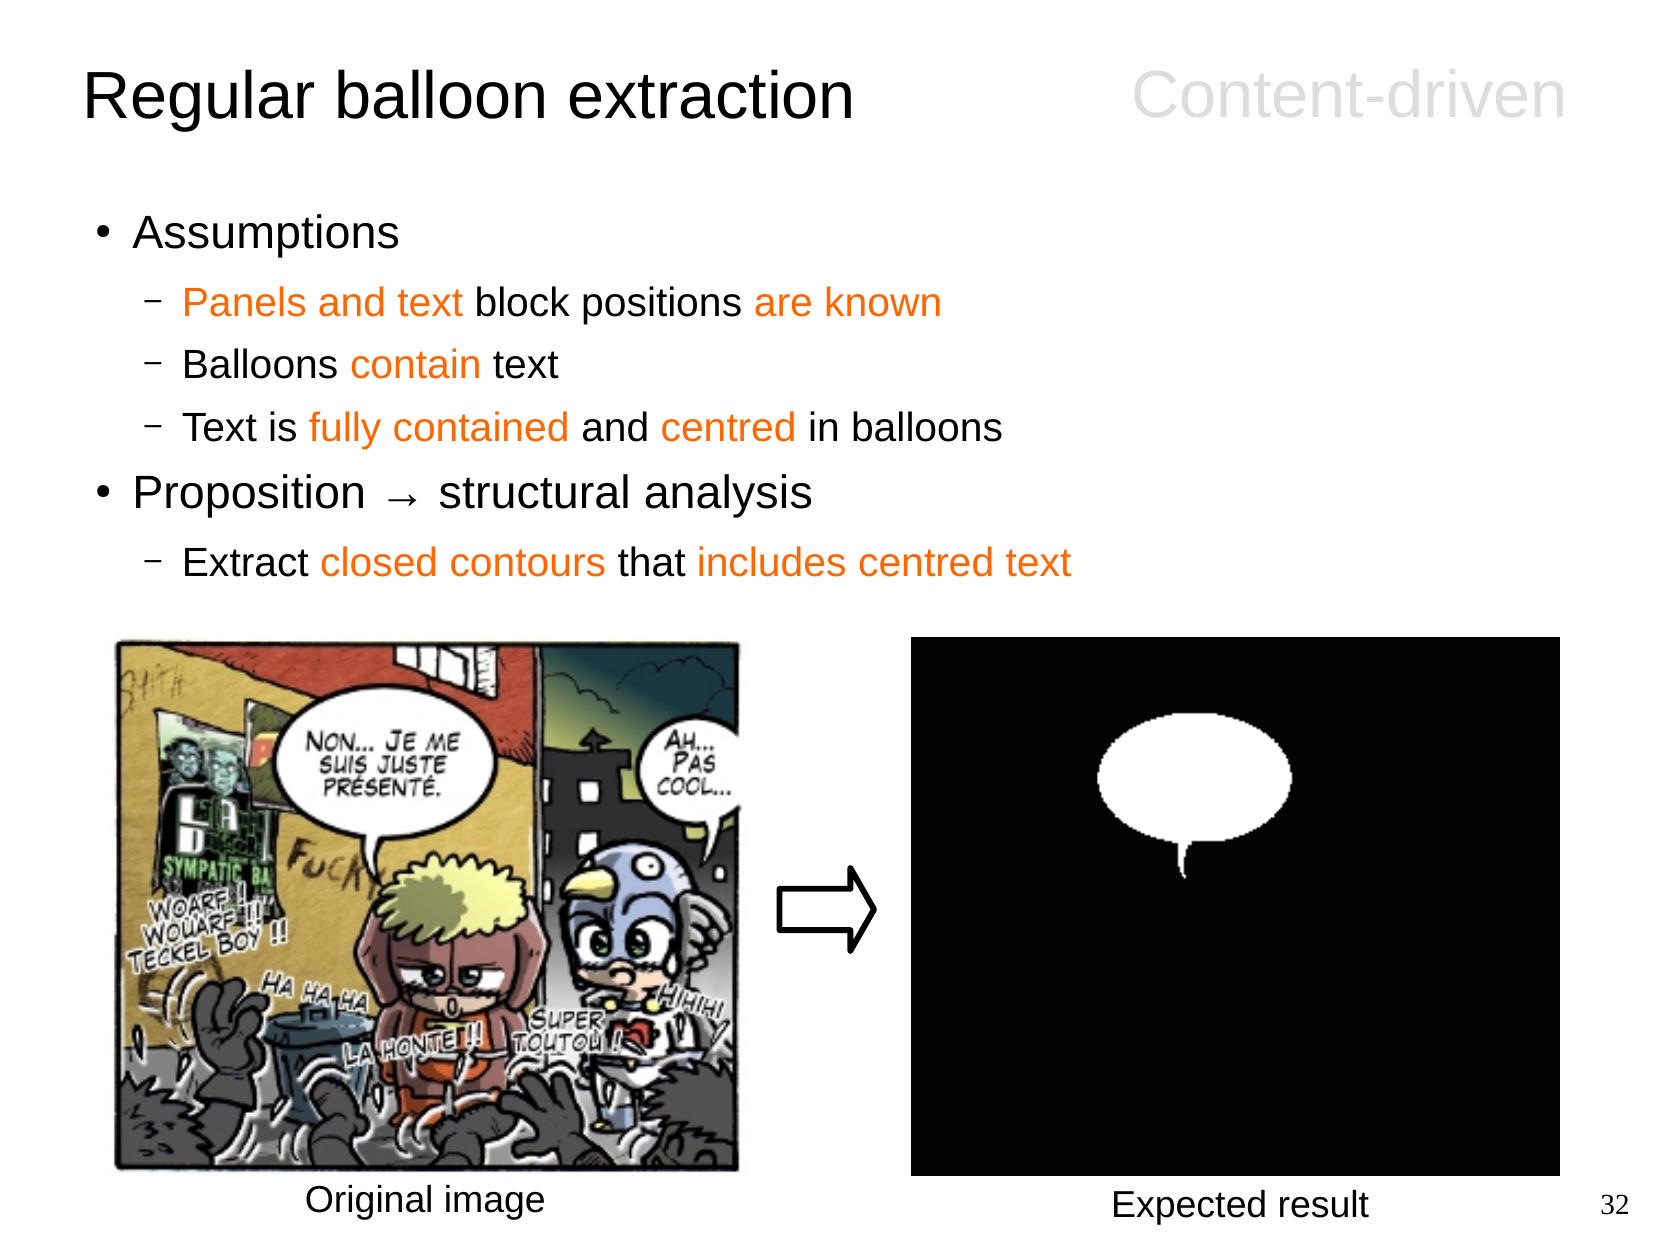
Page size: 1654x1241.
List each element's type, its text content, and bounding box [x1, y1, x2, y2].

title Regular balloon extraction [82, 49, 1571, 142]
list Assumptions Panels and text block positions are known Balloons contain text Text is fully contained and centred in balloons Proposition → structural analysis Extract closed contours that includes centred text [82, 206, 1571, 587]
text_box Expected result [897, 1176, 1583, 1234]
text_box Original image [283, 1182, 567, 1228]
picture [911, 637, 1560, 1176]
picture [106, 637, 749, 1182]
